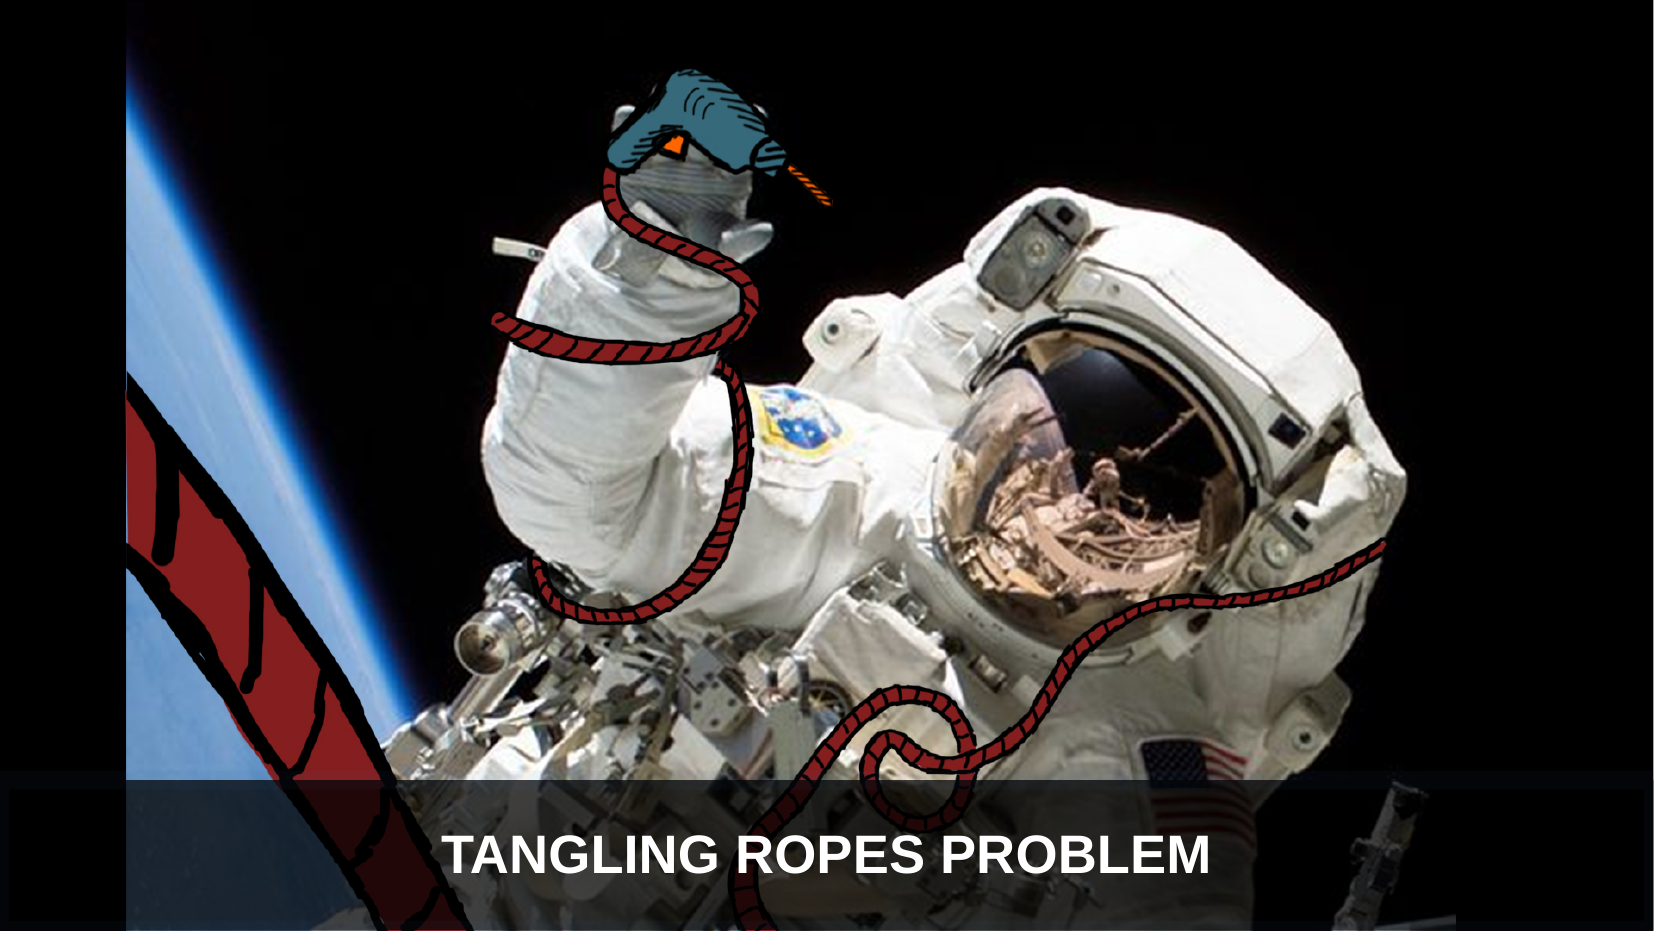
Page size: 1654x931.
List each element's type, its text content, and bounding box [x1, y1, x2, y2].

text_box TANGLING ROPES PROBLEM [0, 780, 1654, 931]
picture [0, 0, 1654, 780]
